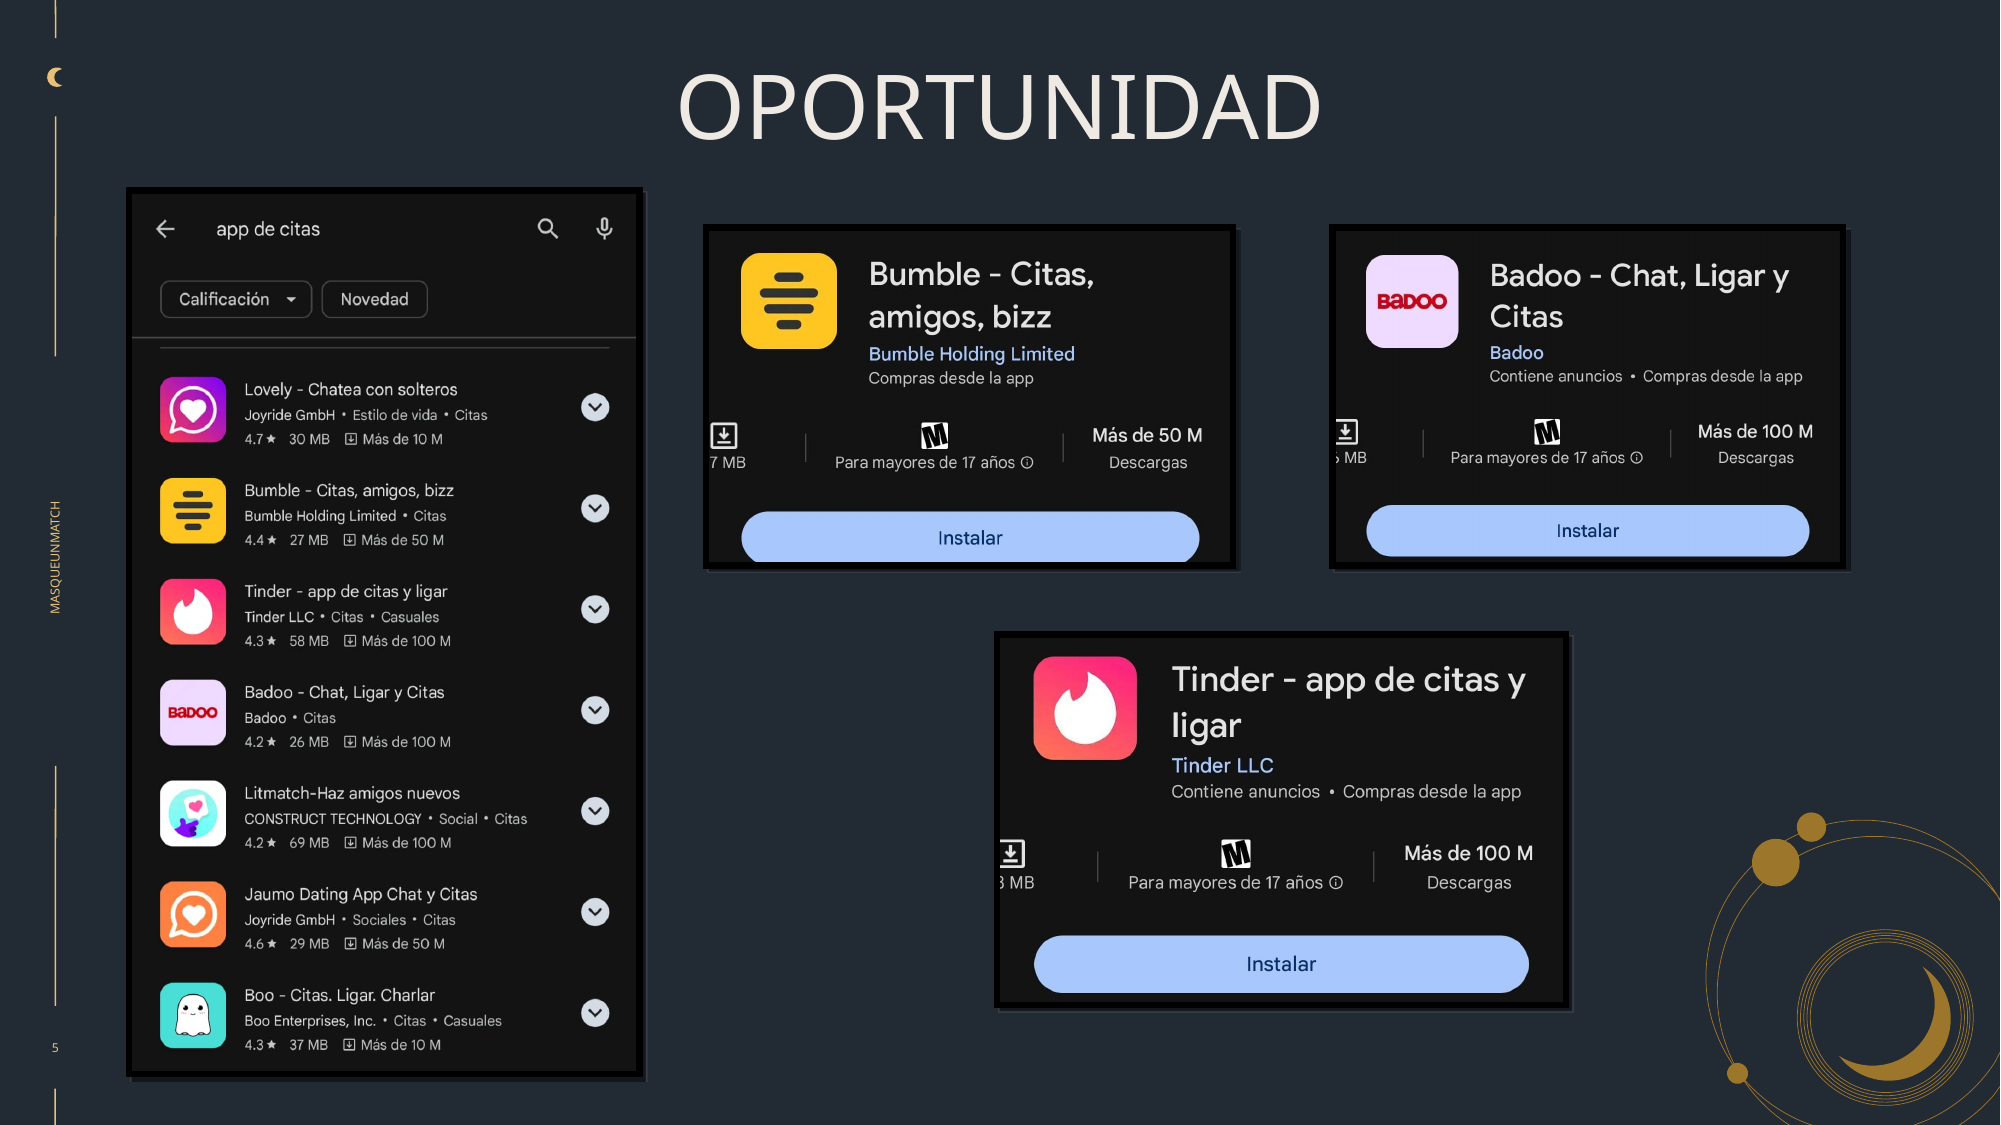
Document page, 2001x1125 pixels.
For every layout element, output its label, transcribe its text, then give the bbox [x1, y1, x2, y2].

picture [1335, 230, 1840, 563]
picture [132, 193, 637, 1072]
title OPORTUNIDAD [174, 54, 1825, 168]
picture [999, 637, 1563, 1002]
picture [709, 230, 1231, 563]
footer MASQUEUNMATCH [40, 348, 71, 769]
slide_number 1 [25, 1032, 86, 1063]
